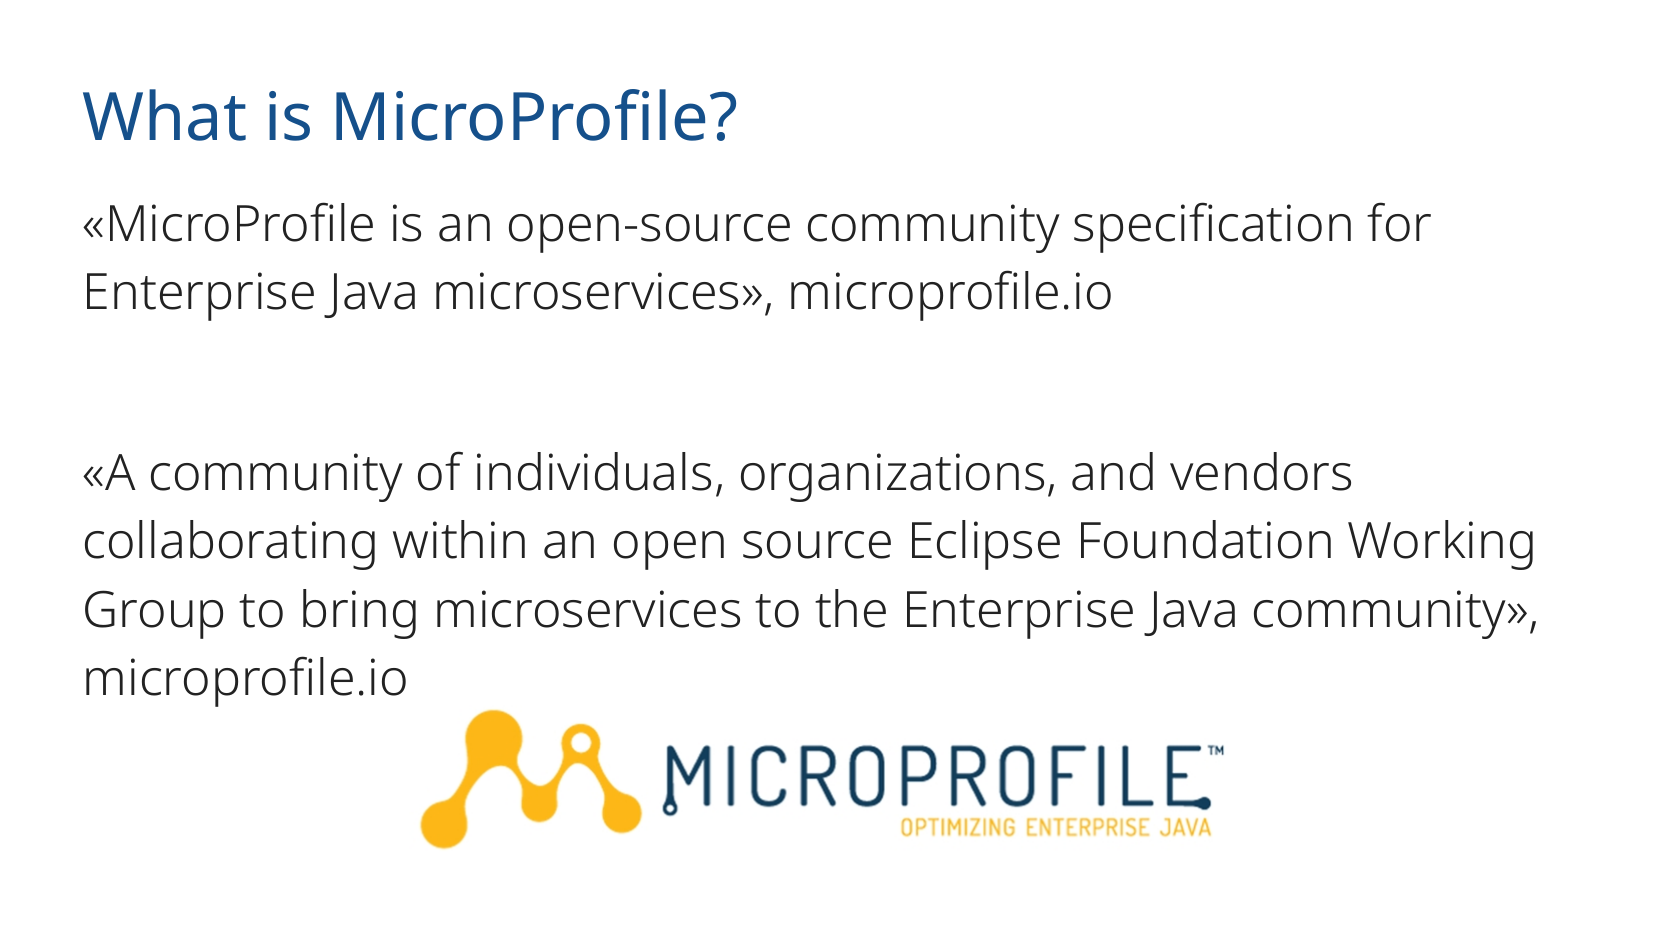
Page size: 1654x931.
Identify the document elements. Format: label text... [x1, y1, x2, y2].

picture [401, 696, 1252, 861]
list «MicroProfile is an open-source community specification for Enterprise Java microservices», microprofile.io «A community of individuals, organizations, and vendors collaborating within an open source Eclipse Foundation Working Group to bring microservices to the Enterprise Java community», microprofile.io [82, 188, 1583, 756]
title What is MicroProfile? [82, 37, 1571, 188]
